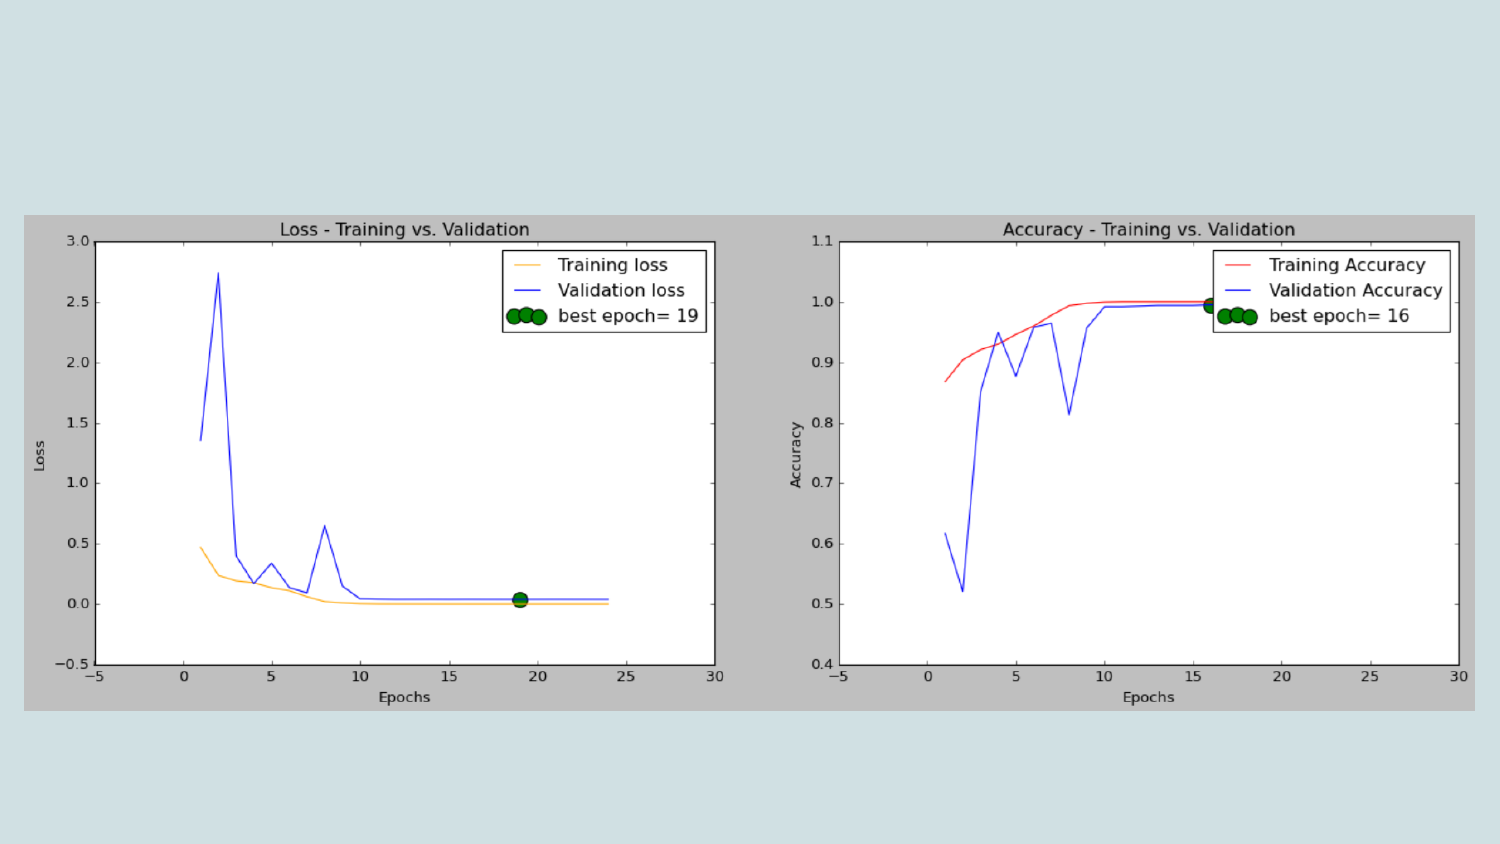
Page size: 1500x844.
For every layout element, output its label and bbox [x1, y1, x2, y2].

picture [24, 215, 1475, 711]
